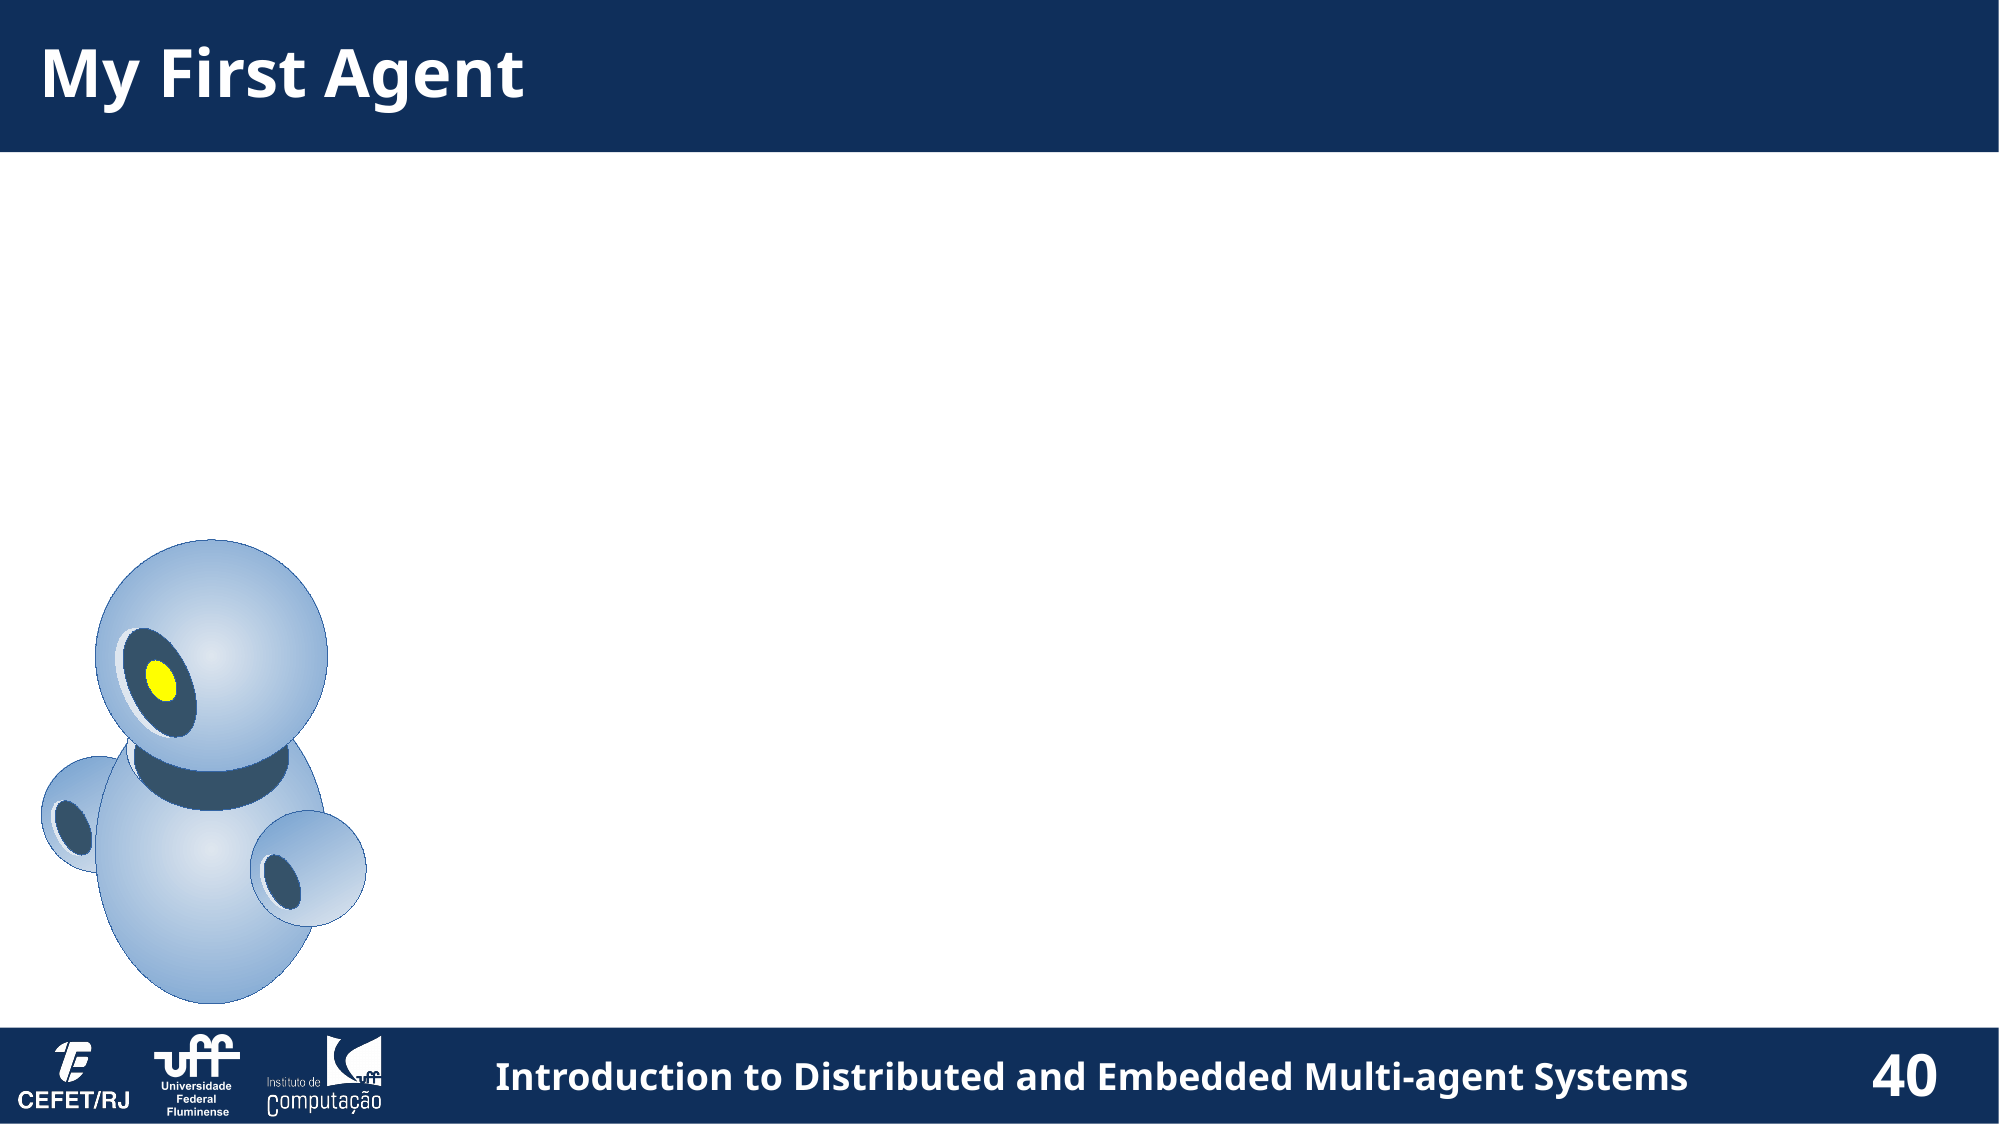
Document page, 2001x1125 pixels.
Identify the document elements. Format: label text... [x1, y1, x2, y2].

picture [153, 1033, 241, 1121]
text_box [41, 539, 367, 1004]
picture [265, 1033, 383, 1117]
picture [18, 1021, 129, 1125]
text_box My First Agent [25, 23, 1999, 119]
